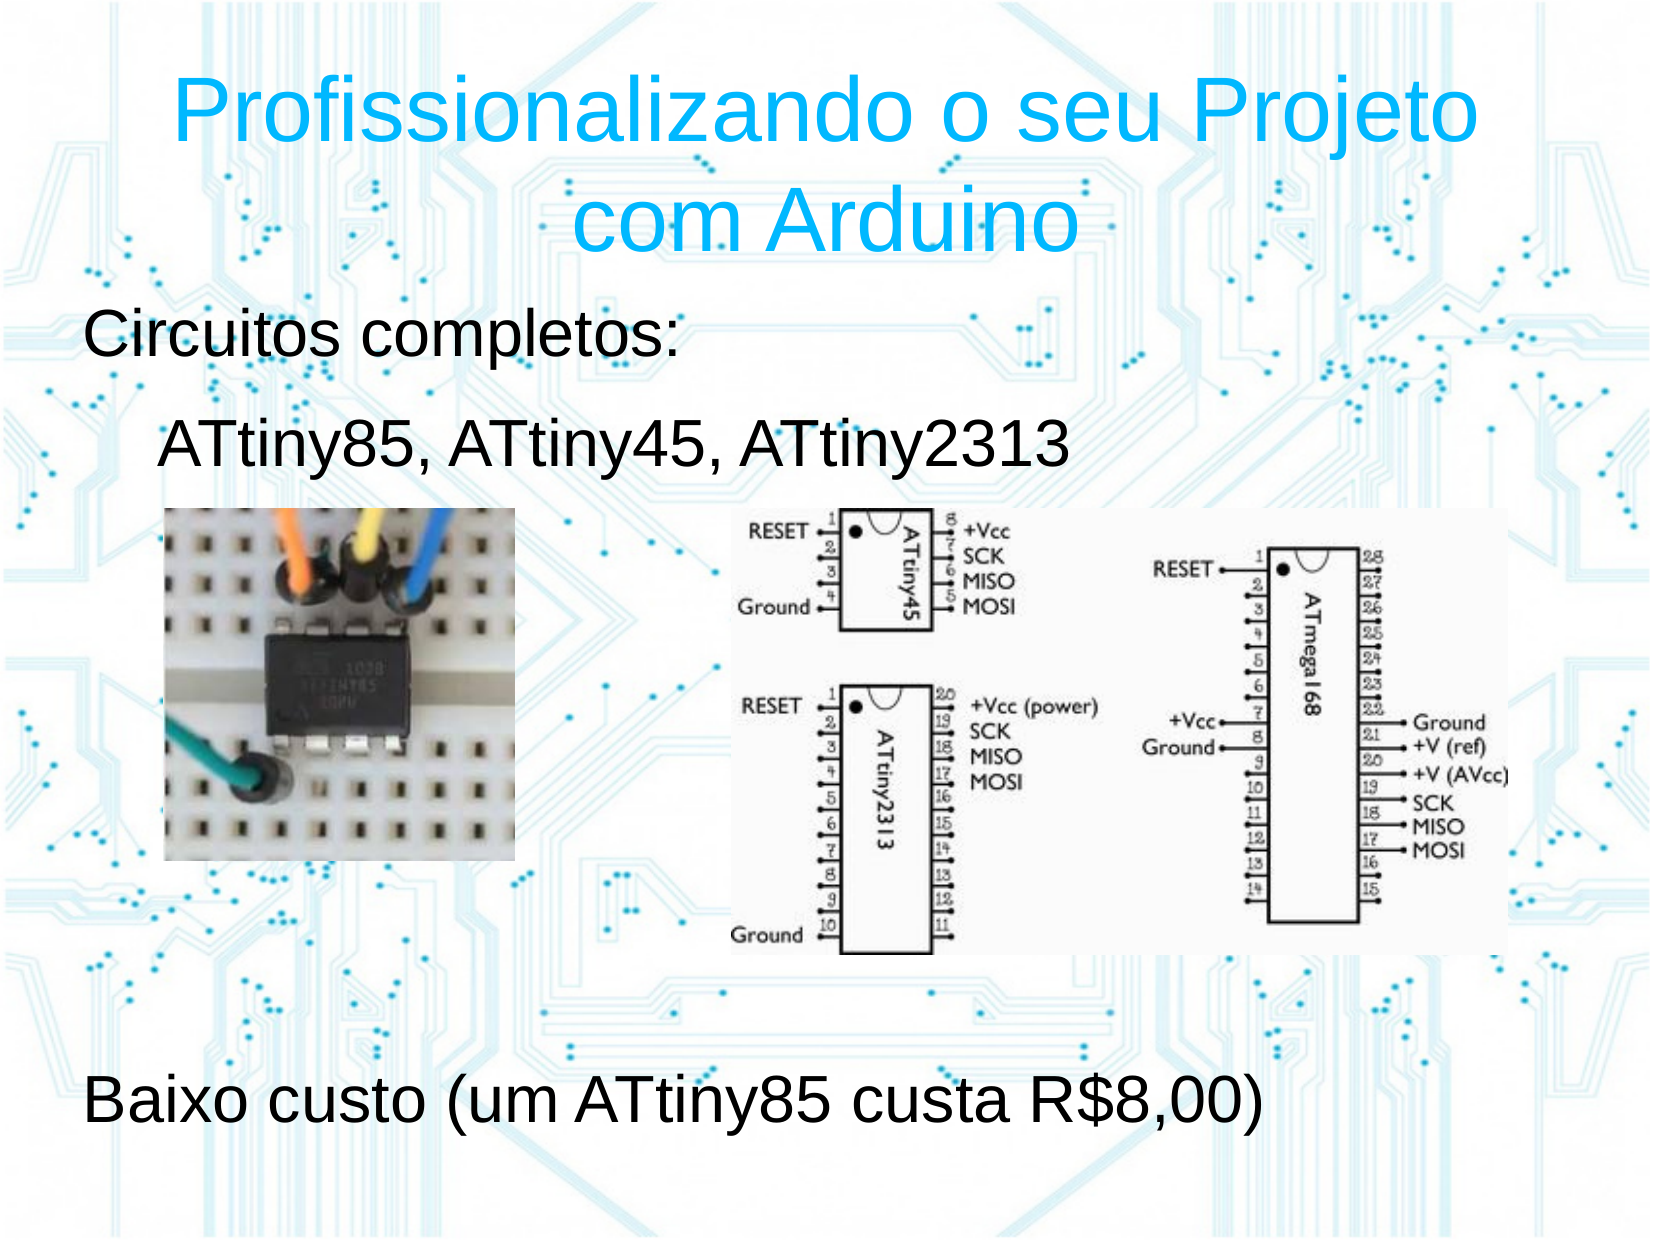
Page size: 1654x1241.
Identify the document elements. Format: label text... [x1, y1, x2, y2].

text_box Profissionalizando o seu Projeto com Arduino [82, 49, 1571, 257]
picture [731, 508, 1508, 955]
picture [163, 508, 515, 861]
text_box Circuitos completos: ATtiny85, ATtiny45, ATtiny2313 Baixo custo (um ATtiny85 custa R$8,00) [82, 290, 1538, 1010]
